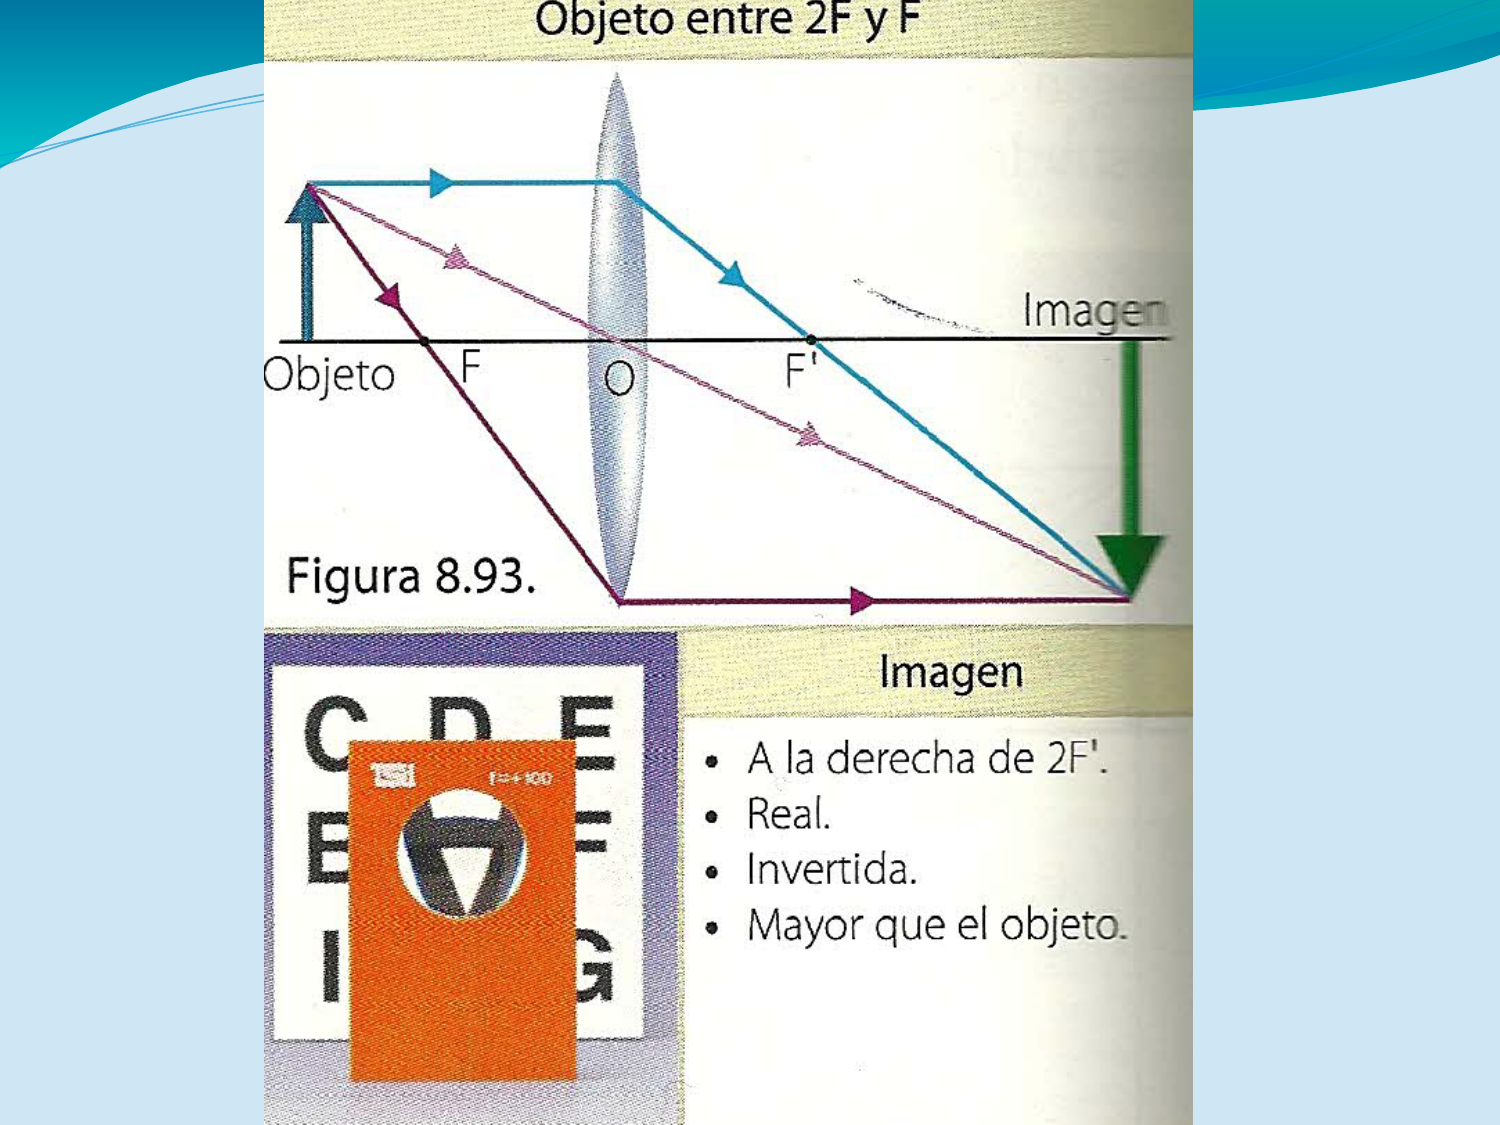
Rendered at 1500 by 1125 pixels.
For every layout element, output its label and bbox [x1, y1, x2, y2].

picture [264, 0, 1193, 1125]
